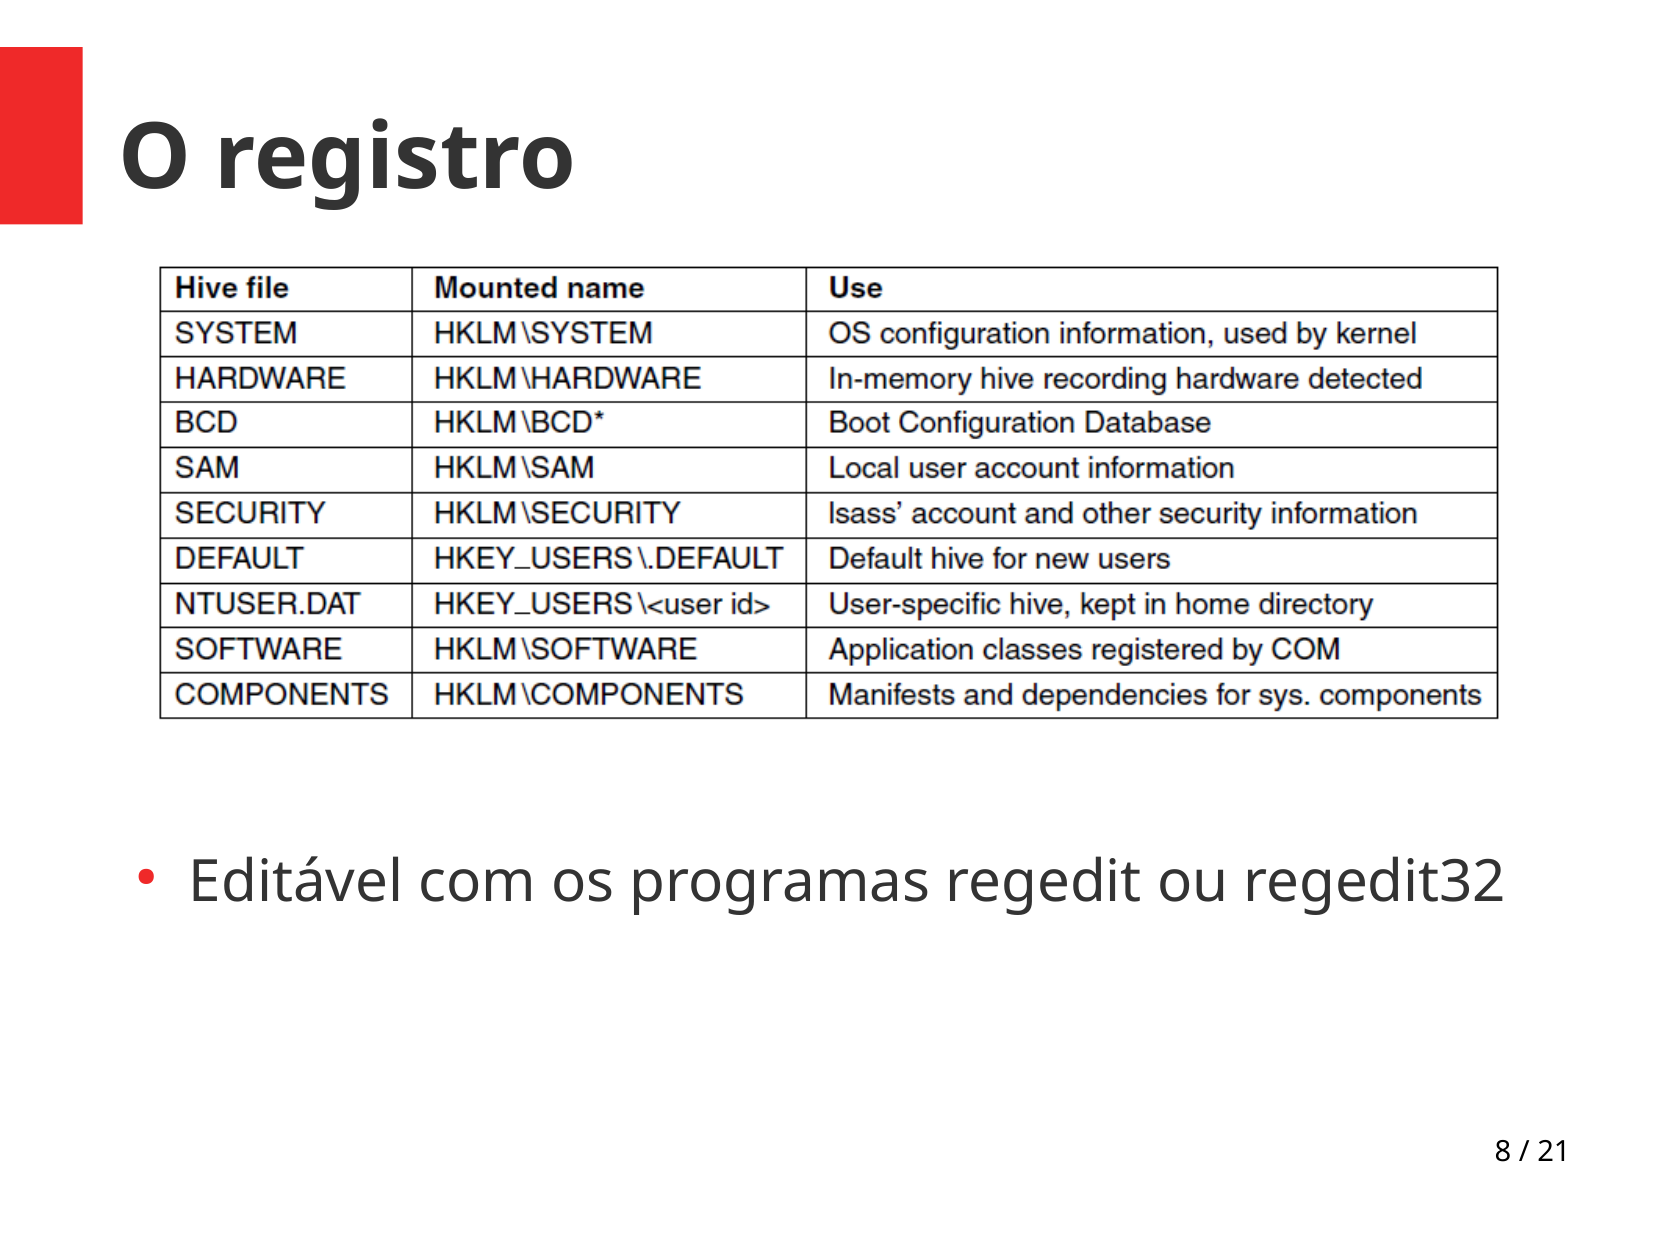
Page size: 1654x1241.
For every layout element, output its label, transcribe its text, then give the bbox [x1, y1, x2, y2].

picture [141, 256, 1508, 727]
list Editável com os programas regedit ou regedit32 [118, 730, 1536, 1074]
title O registro [118, 49, 1571, 257]
